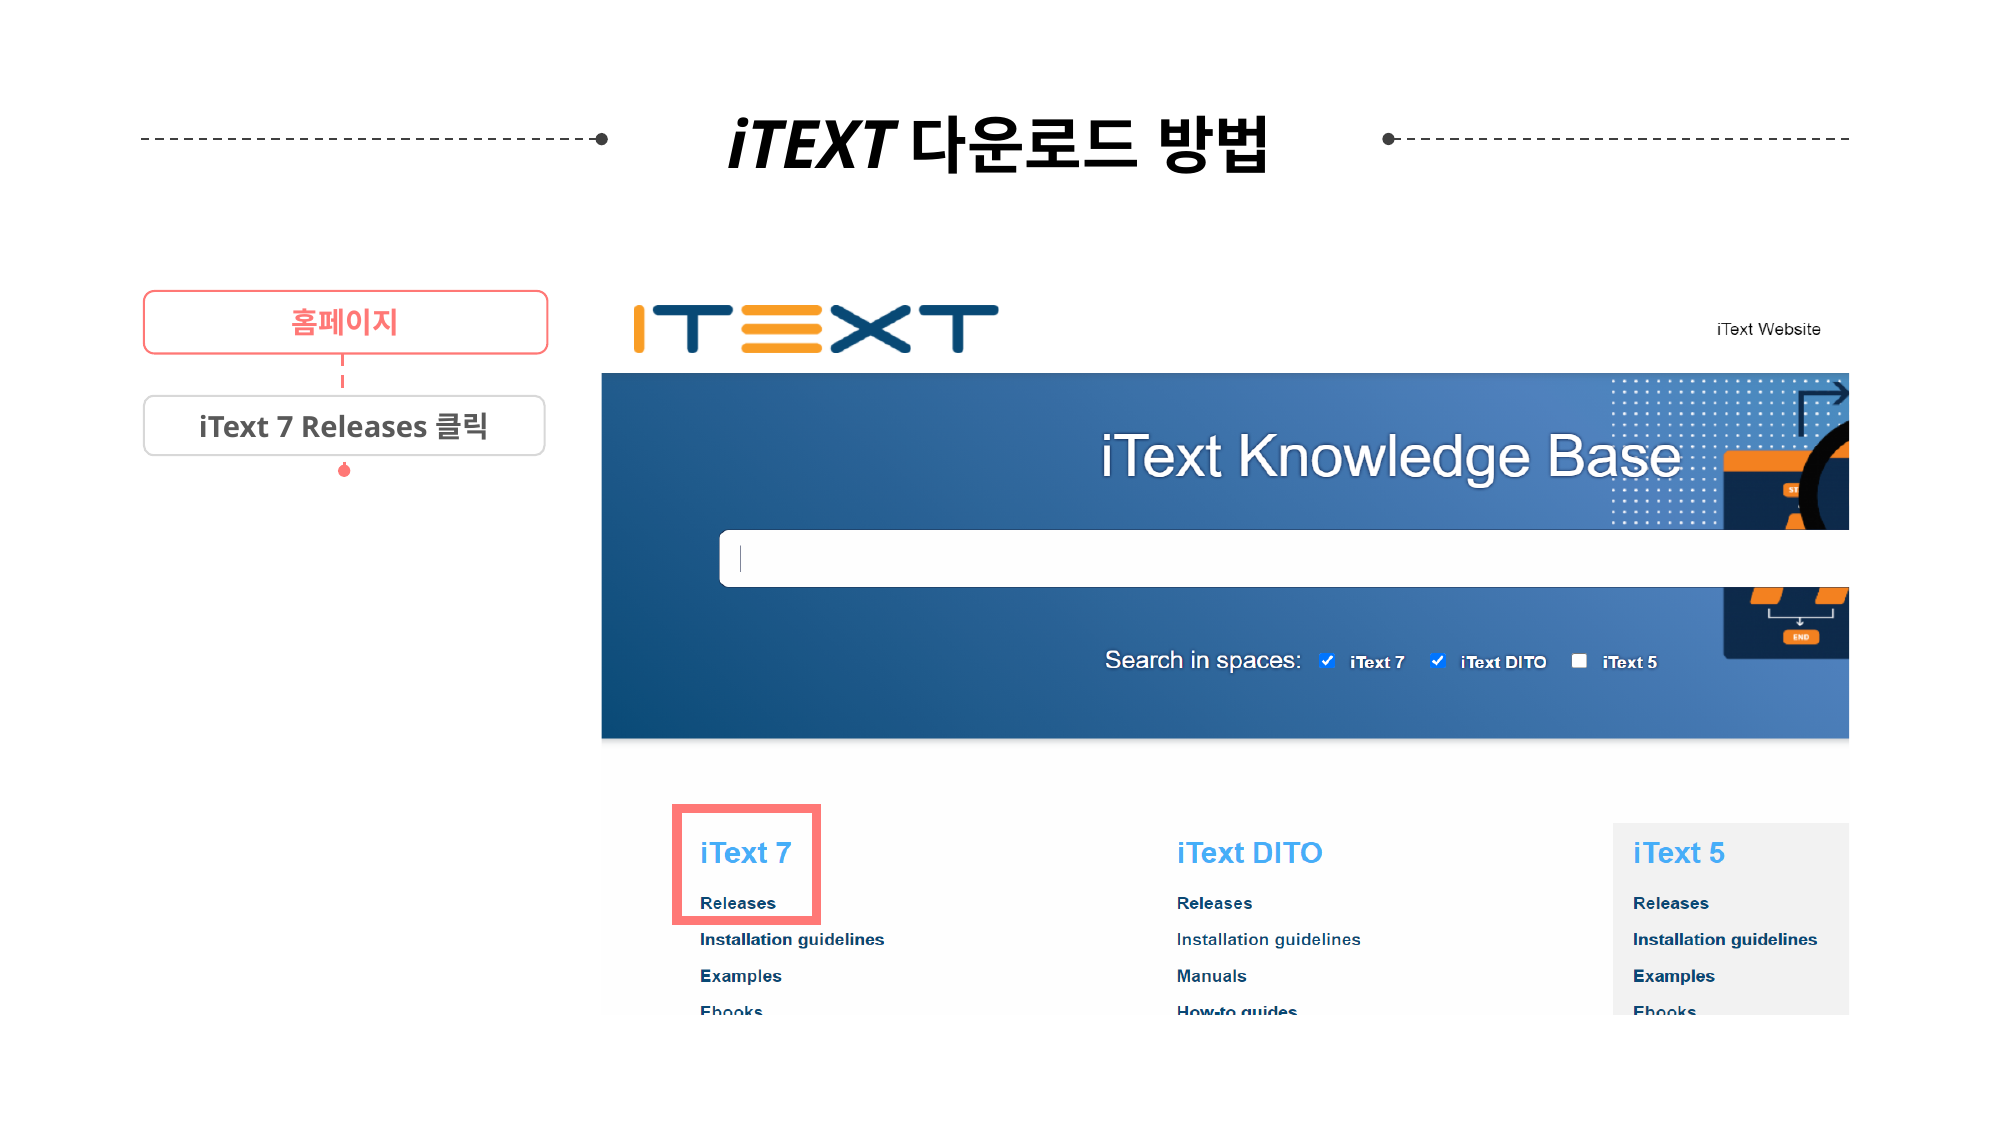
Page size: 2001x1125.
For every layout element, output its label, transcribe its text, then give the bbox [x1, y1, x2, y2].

picture [601, 290, 1850, 1015]
text_box iTEXT 다운로드 방법 [613, 54, 1387, 191]
text_box 홈페이지 [143, 290, 548, 354]
text_box iText 7 Releases 클릭 [143, 395, 545, 456]
